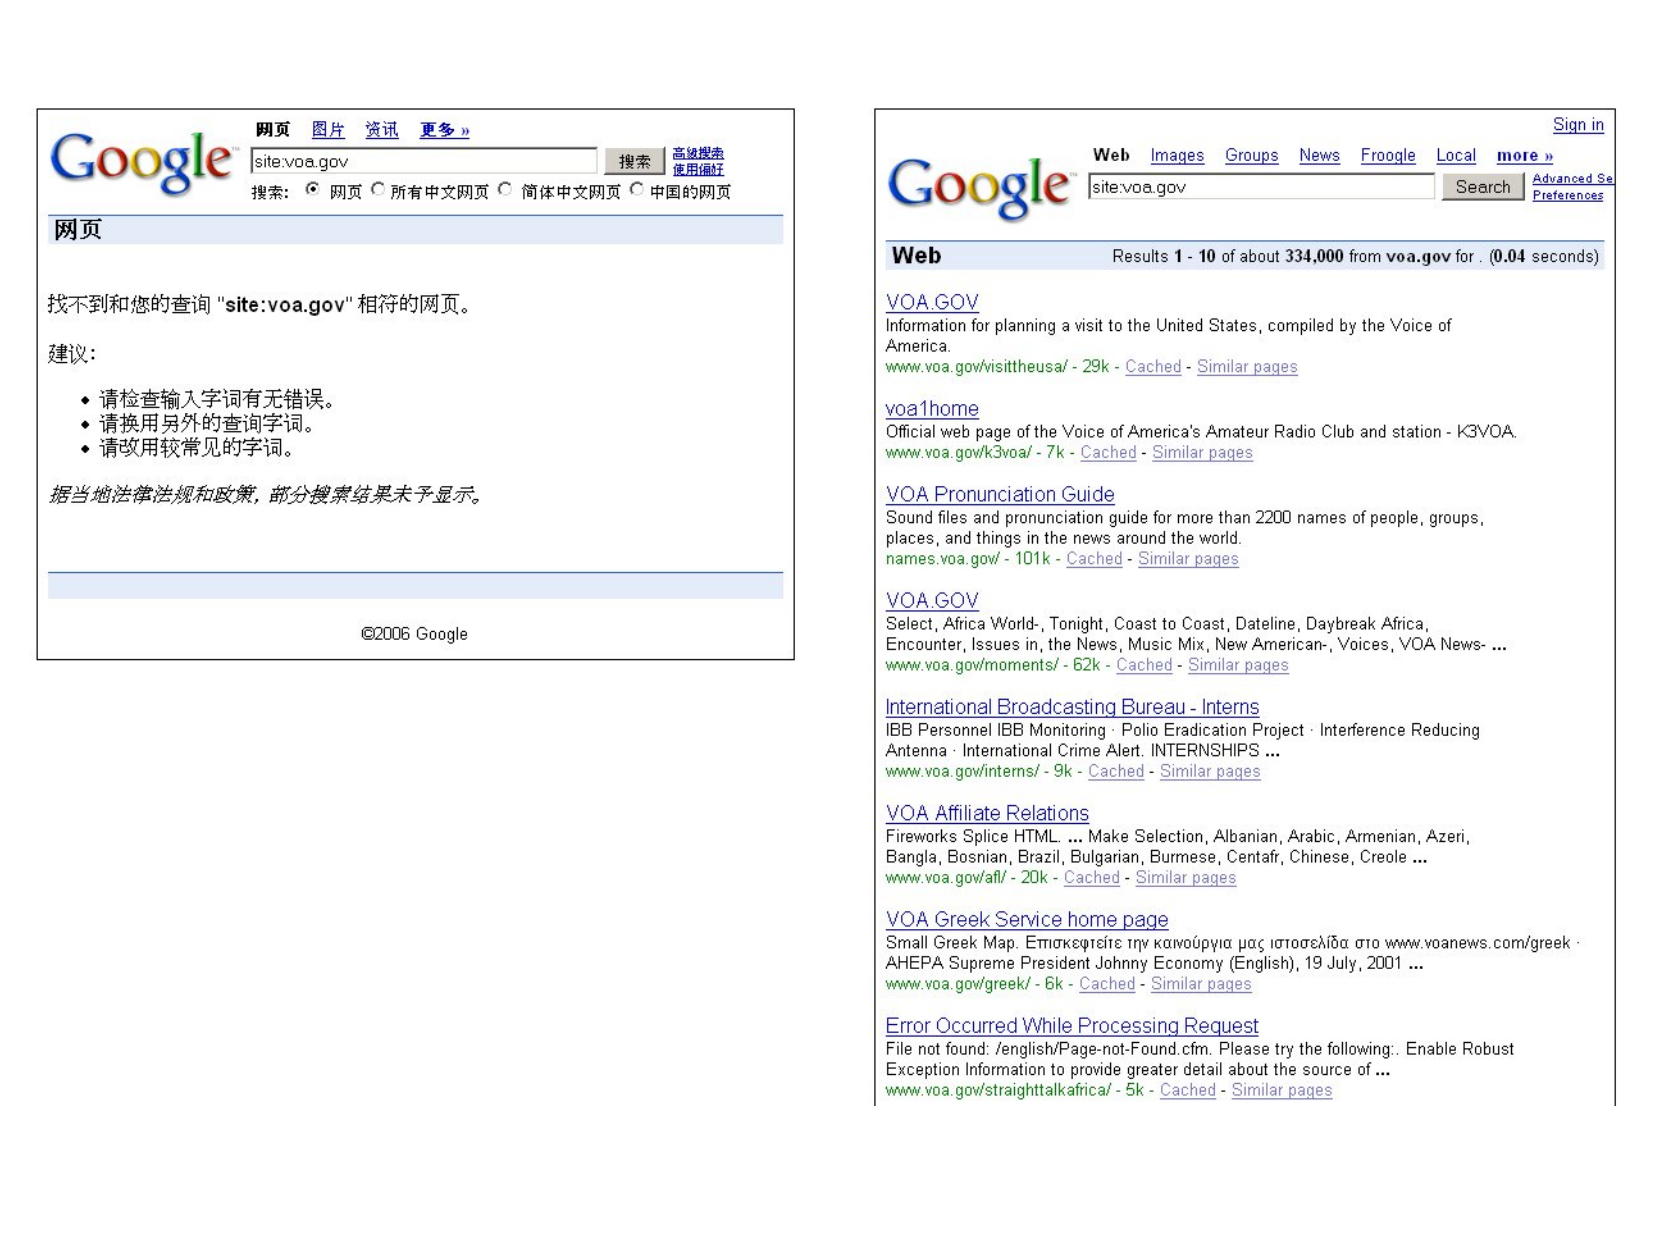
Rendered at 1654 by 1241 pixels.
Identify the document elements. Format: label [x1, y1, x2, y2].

picture [29, 97, 1625, 1106]
